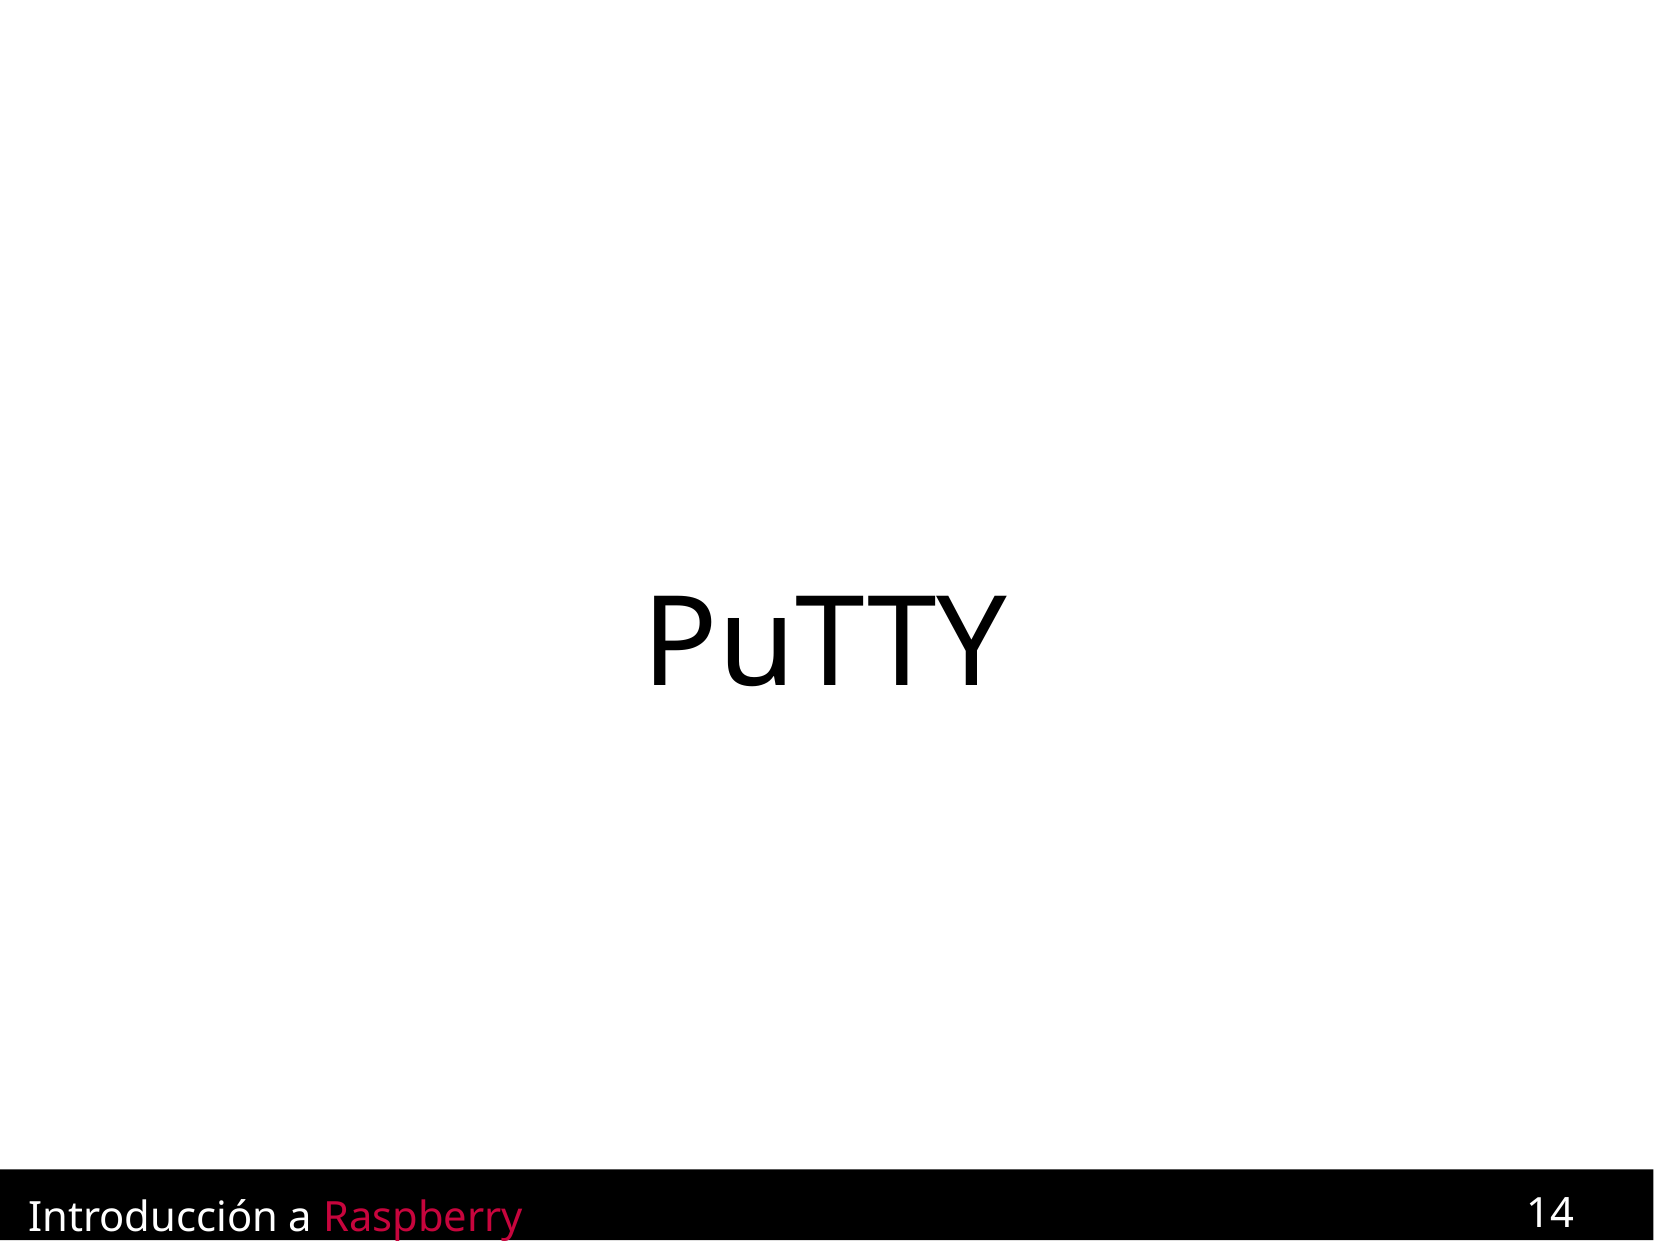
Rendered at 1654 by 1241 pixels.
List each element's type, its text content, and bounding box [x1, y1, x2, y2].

text_box Introducción a Raspberry Pi [13, 1179, 556, 1241]
text_box [0, 1169, 1654, 1241]
text_box PuTTY [627, 544, 1026, 697]
text_box <number> [1521, 1175, 1654, 1241]
